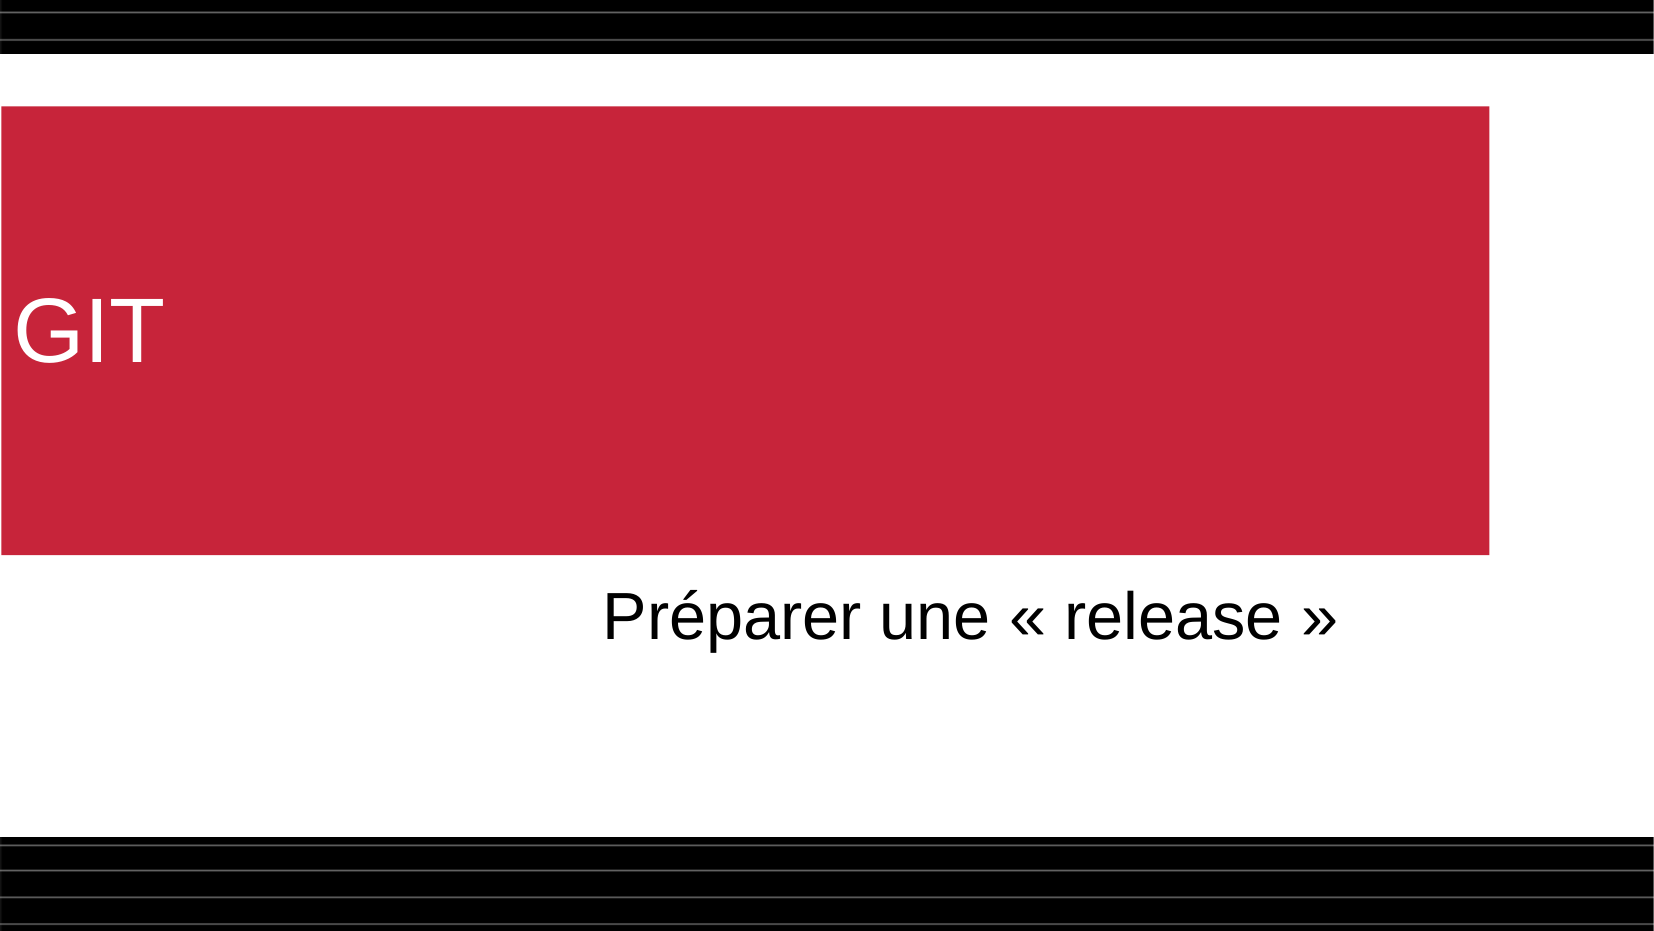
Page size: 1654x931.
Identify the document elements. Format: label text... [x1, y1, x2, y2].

title GIT [1, 106, 1490, 556]
picture [0, 0, 1654, 54]
picture [0, 837, 1654, 931]
subtitle Préparer une « release » [602, 578, 1465, 792]
